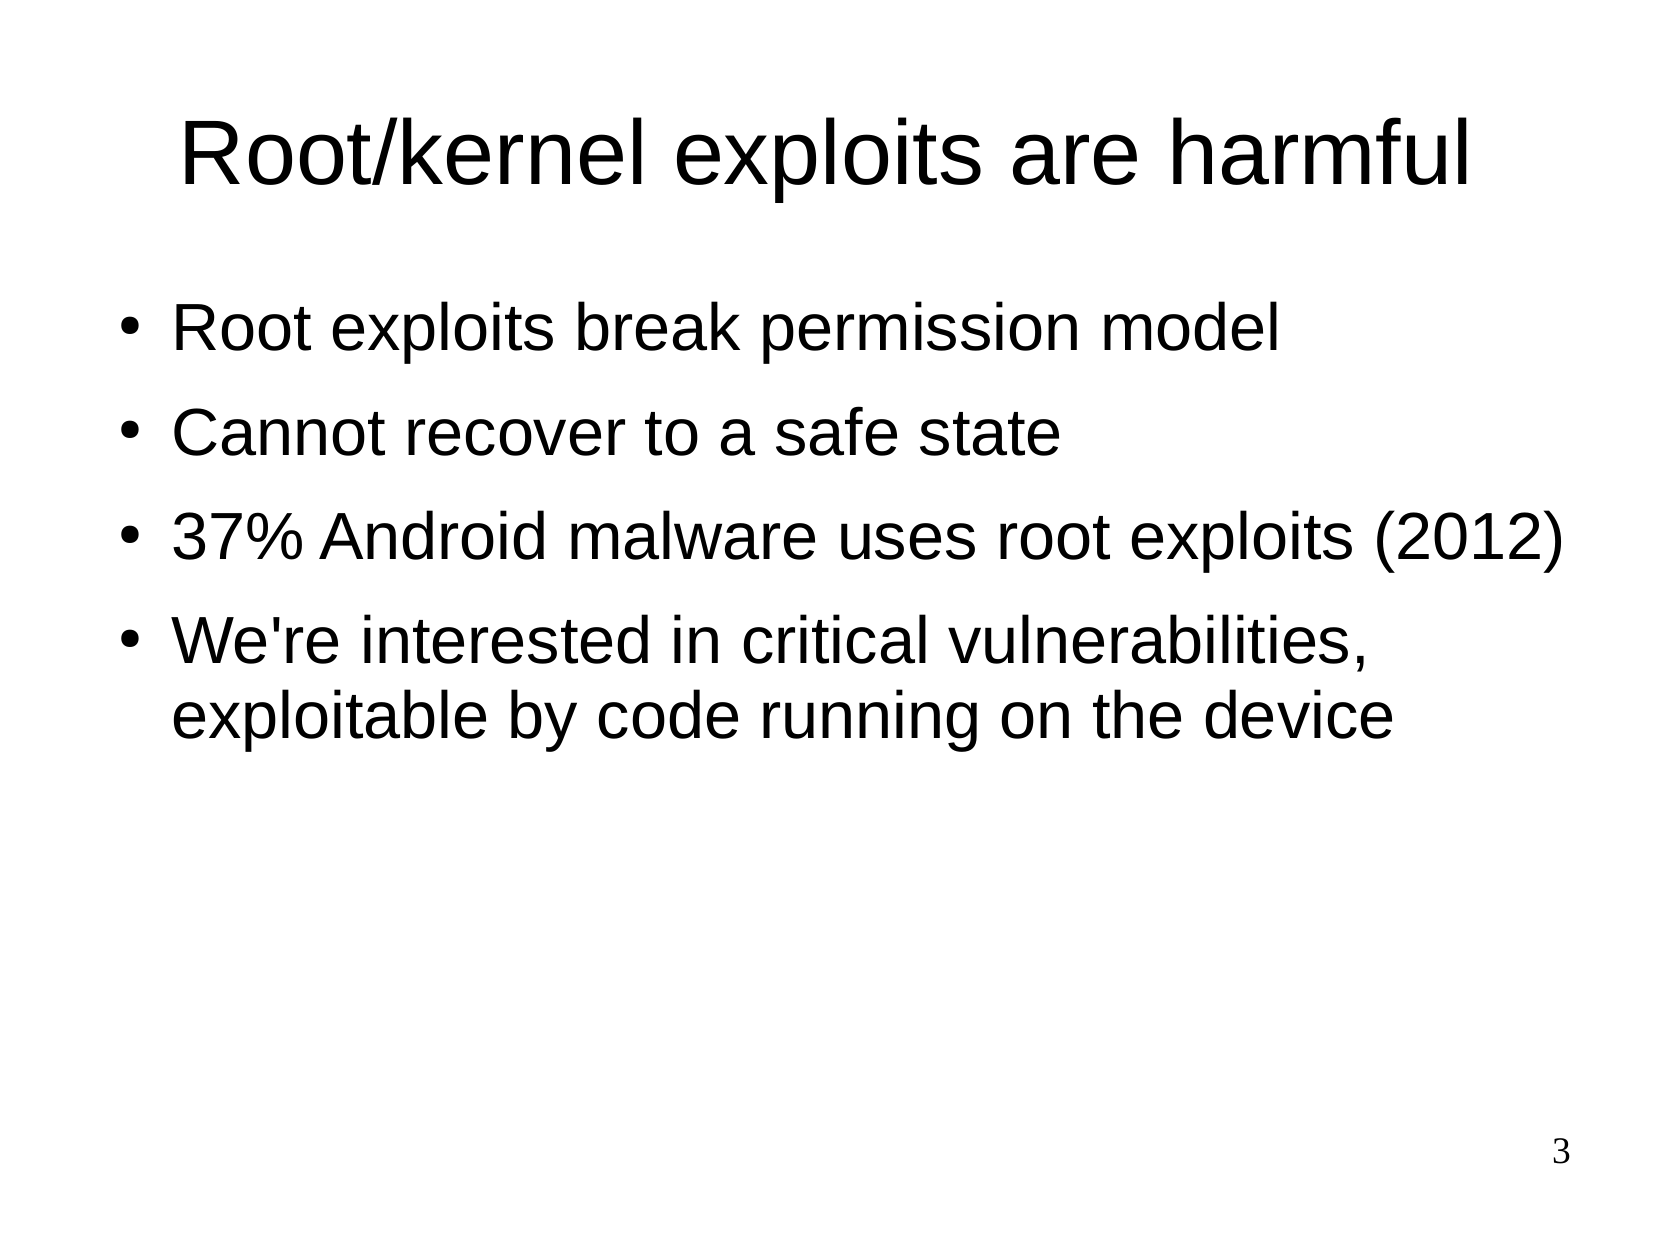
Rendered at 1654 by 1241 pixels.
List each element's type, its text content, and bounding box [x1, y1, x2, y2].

list Root exploits break permission model Cannot recover to a safe state 37% Android malware uses root exploits (2012) We're interested in critical vulnerabilities, exploitable by code running on the device [100, 290, 1589, 1109]
title Root/kernel exploits are harmful [82, 49, 1571, 257]
